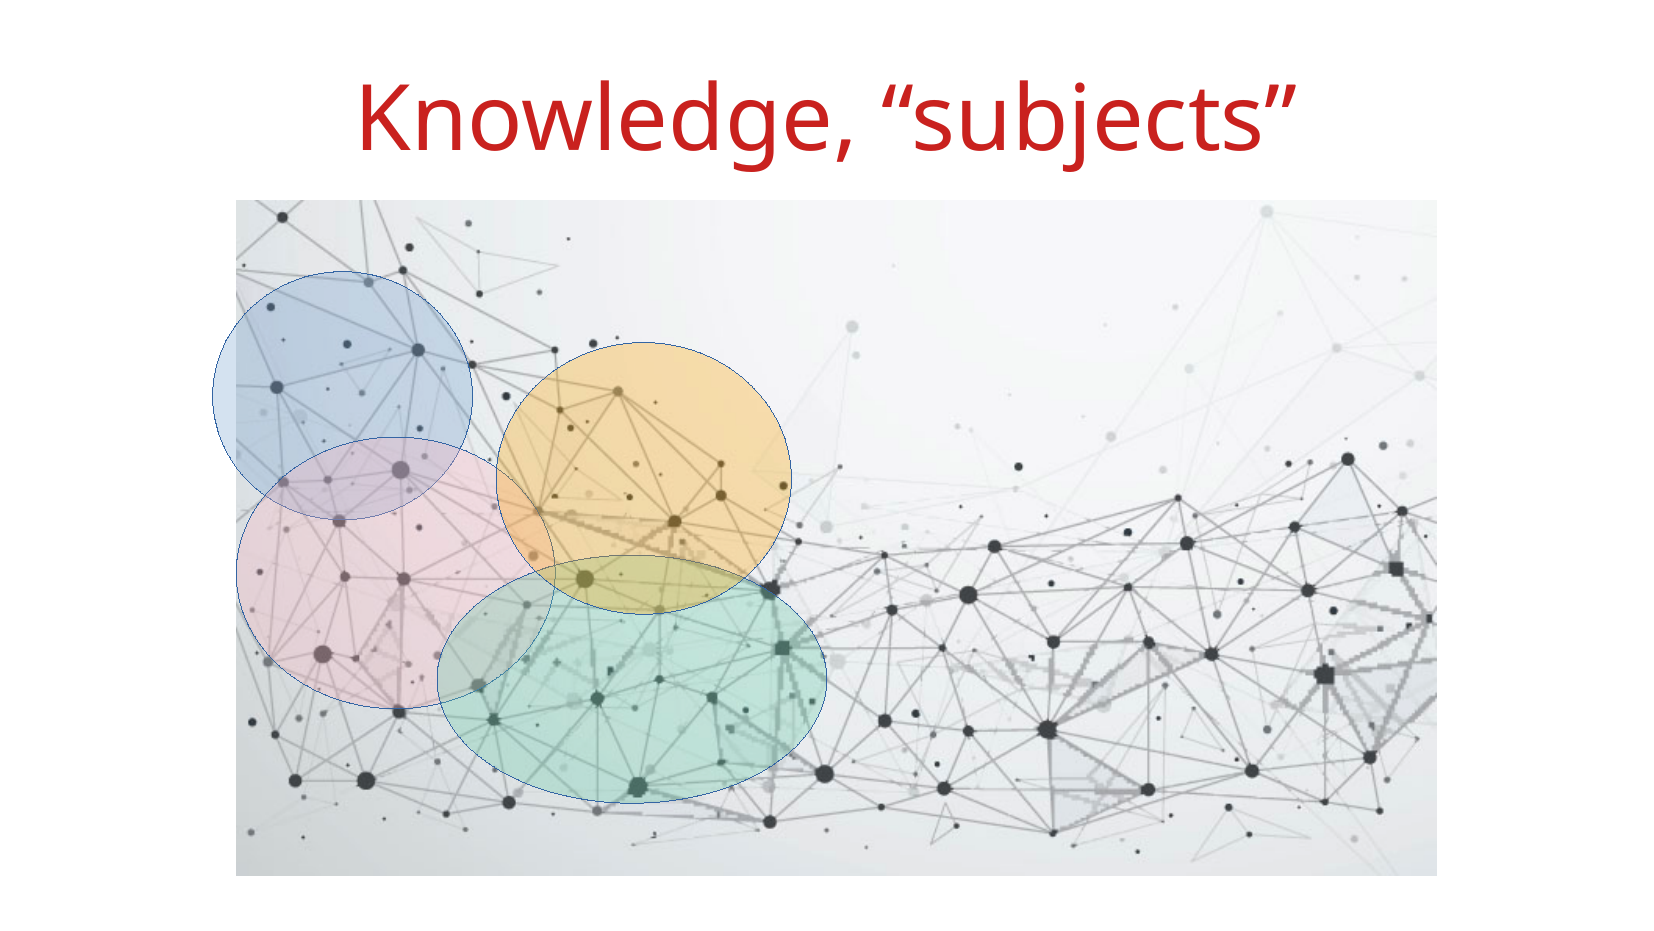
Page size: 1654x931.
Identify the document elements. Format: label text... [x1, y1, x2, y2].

text_box [212, 271, 827, 804]
picture [236, 200, 1437, 876]
title Knowledge, “subjects” [82, 37, 1571, 193]
picture [236, 469, 264, 559]
